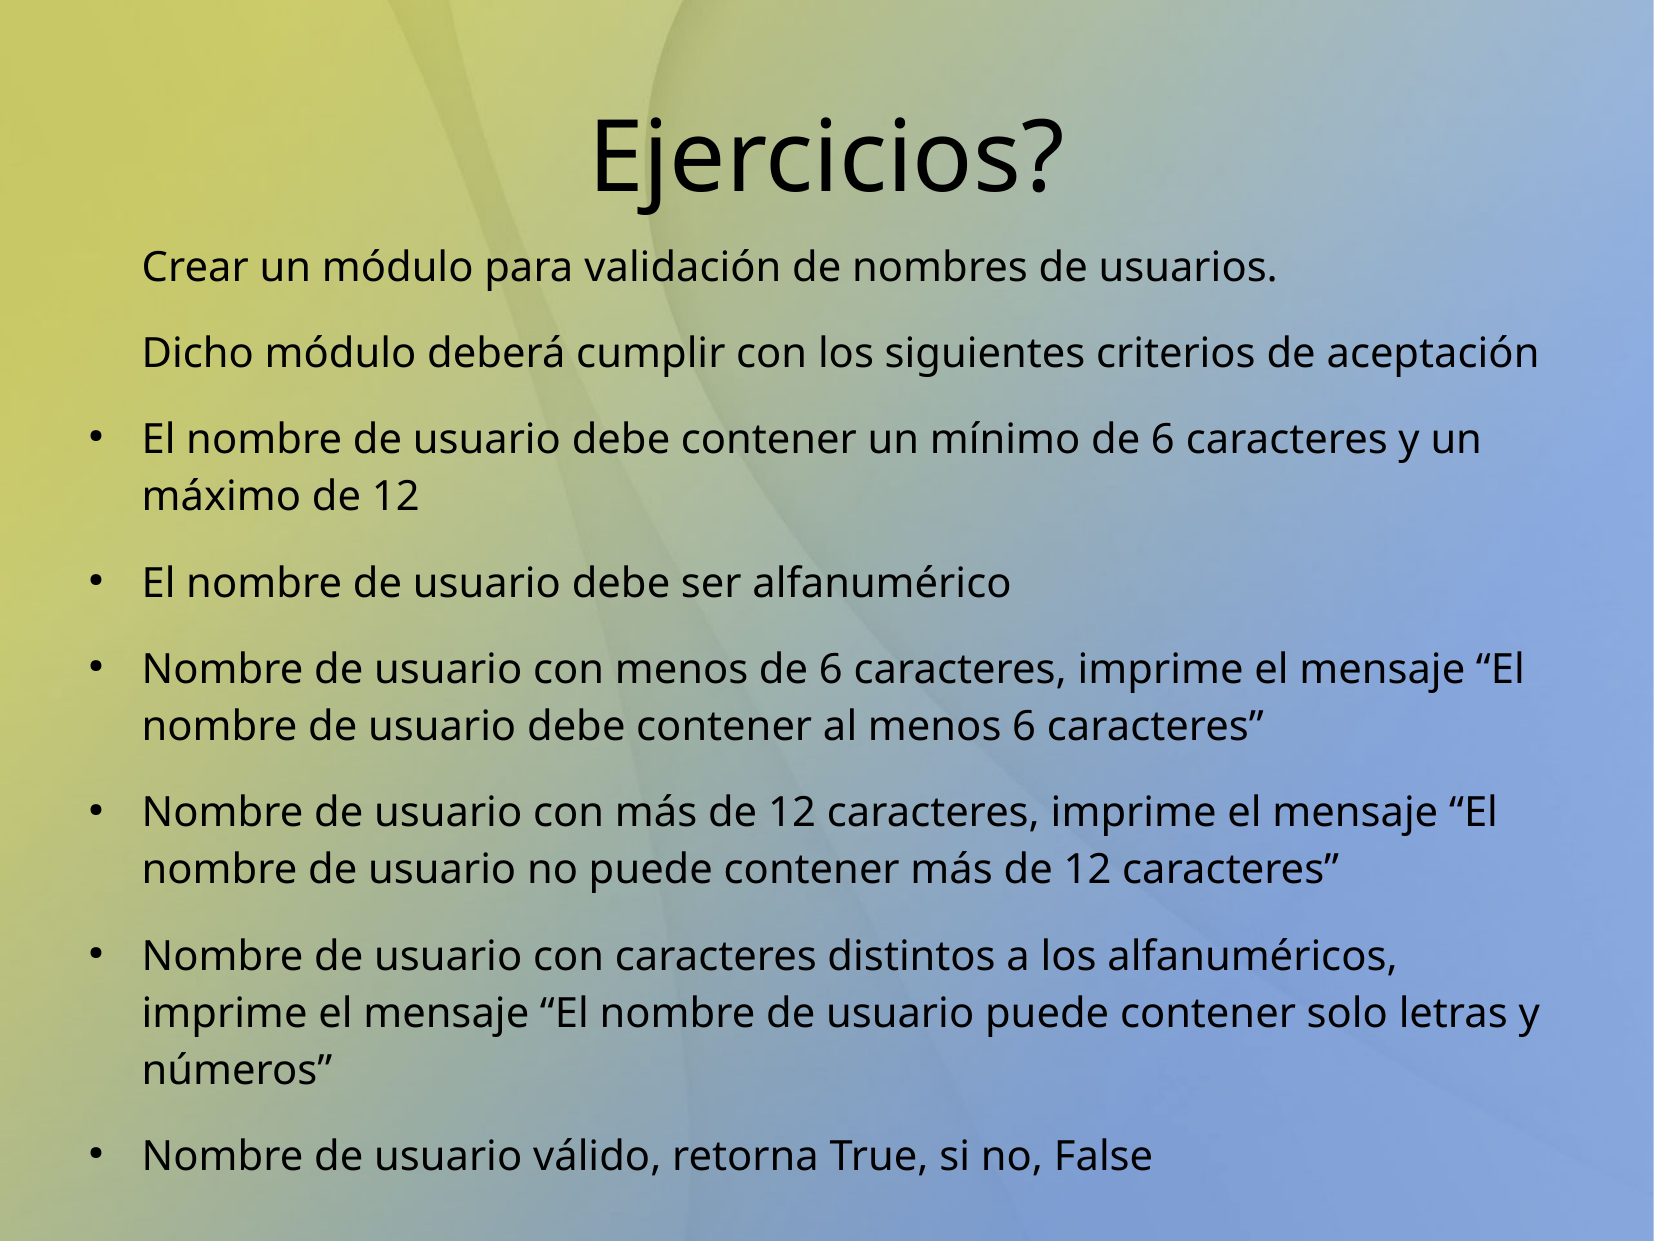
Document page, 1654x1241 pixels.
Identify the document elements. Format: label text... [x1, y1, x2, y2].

list Crear un módulo para validación de nombres de usuarios. Dicho módulo deberá cumplir con los siguientes criterios de aceptación El nombre de usuario debe contener un mínimo de 6 caracteres y un máximo de 12 El nombre de usuario debe ser alfanumérico Nombre de usuario con menos de 6 caracteres, imprime el mensaje “El nombre de usuario debe contener al menos 6 caracteres” Nombre de usuario con más de 12 caracteres, imprime el mensaje “El nombre de usuario no puede contener más de 12 caracteres” Nombre de usuario con caracteres distintos a los alfanuméricos, imprime el mensaje “El nombre de usuario puede contener solo letras y números” Nombre de usuario válido, retorna True, si no, False [70, 236, 1559, 1170]
title Ejercicios? [82, 49, 1571, 257]
picture [0, 0, 1654, 1241]
